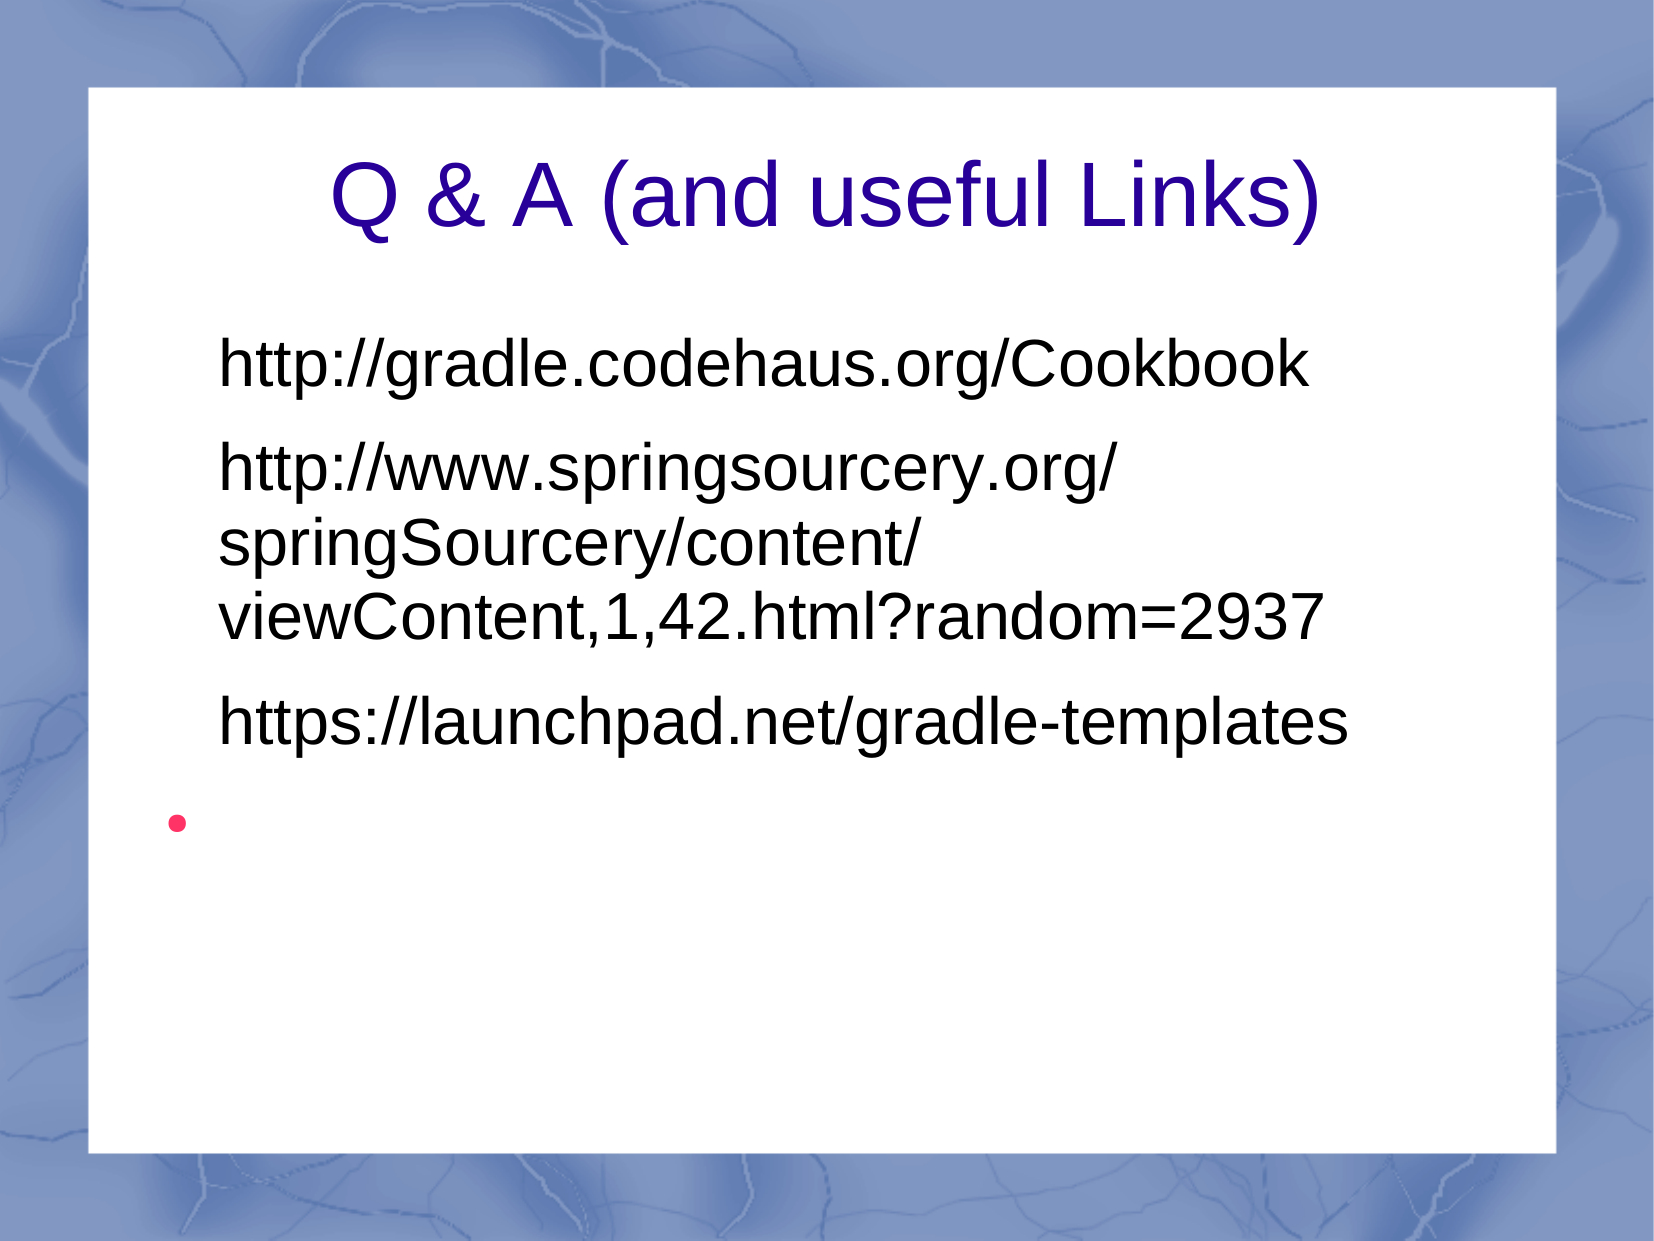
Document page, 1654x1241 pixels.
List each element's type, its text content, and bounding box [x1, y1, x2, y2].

list http://gradle.codehaus.org/Cookbook http://www.springsourcery.org/springSourcery/content/viewContent,1,42.html?random=2937 https://launchpad.net/gradle-templates [147, 325, 1506, 1217]
title Q & A (and useful Links) [118, 98, 1536, 291]
picture [0, 0, 1654, 1241]
